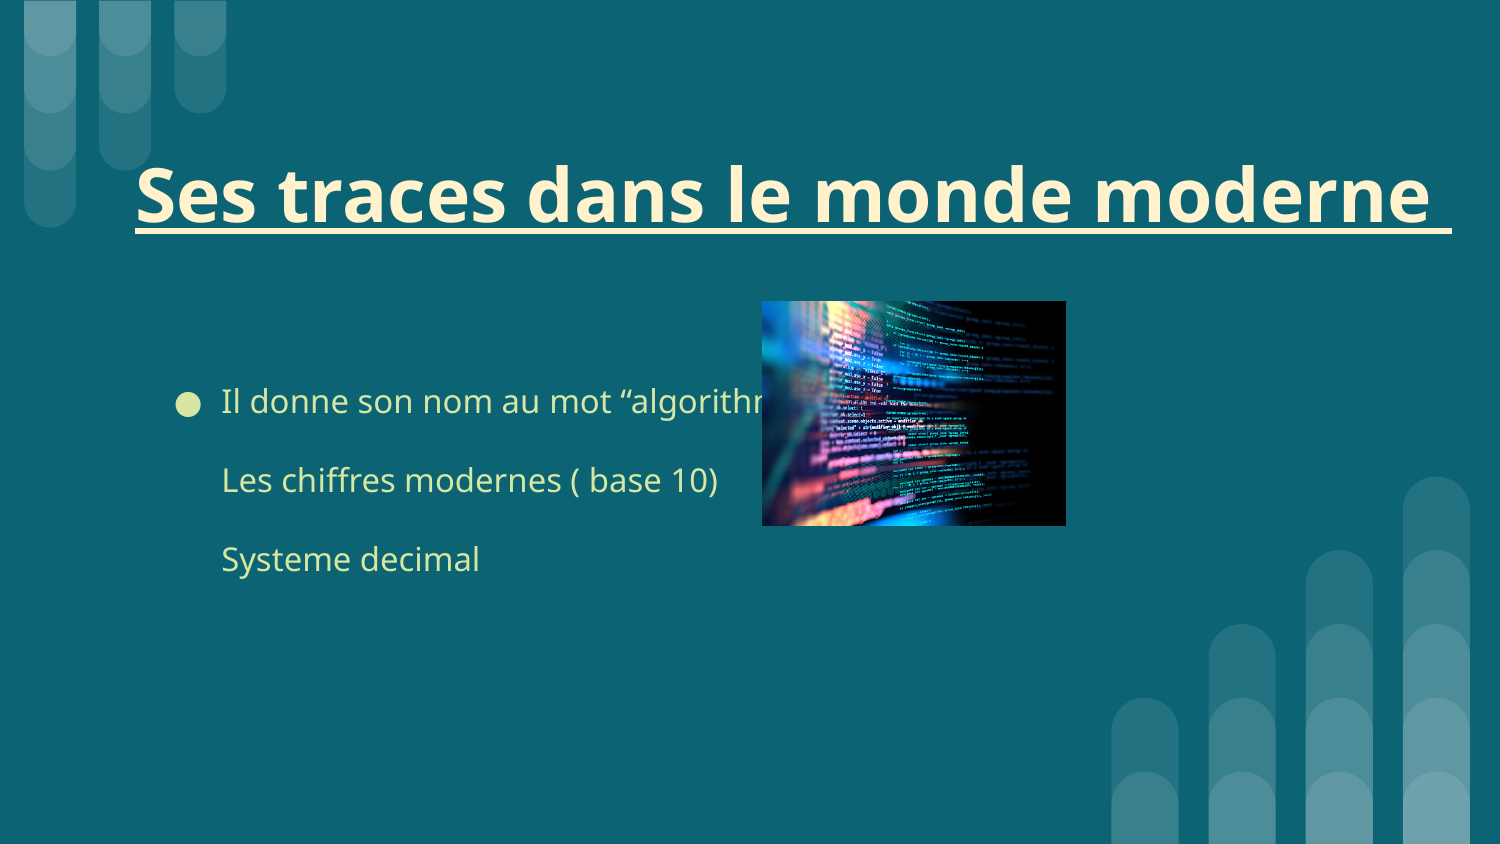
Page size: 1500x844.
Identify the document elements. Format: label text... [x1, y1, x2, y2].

picture [762, 301, 1066, 526]
text_box Ses traces dans le monde moderne [120, 132, 1500, 253]
title Il donne son nom au mot “algorithme” Les chiffres modernes ( base 10) Systeme decimal [141, 365, 1103, 673]
